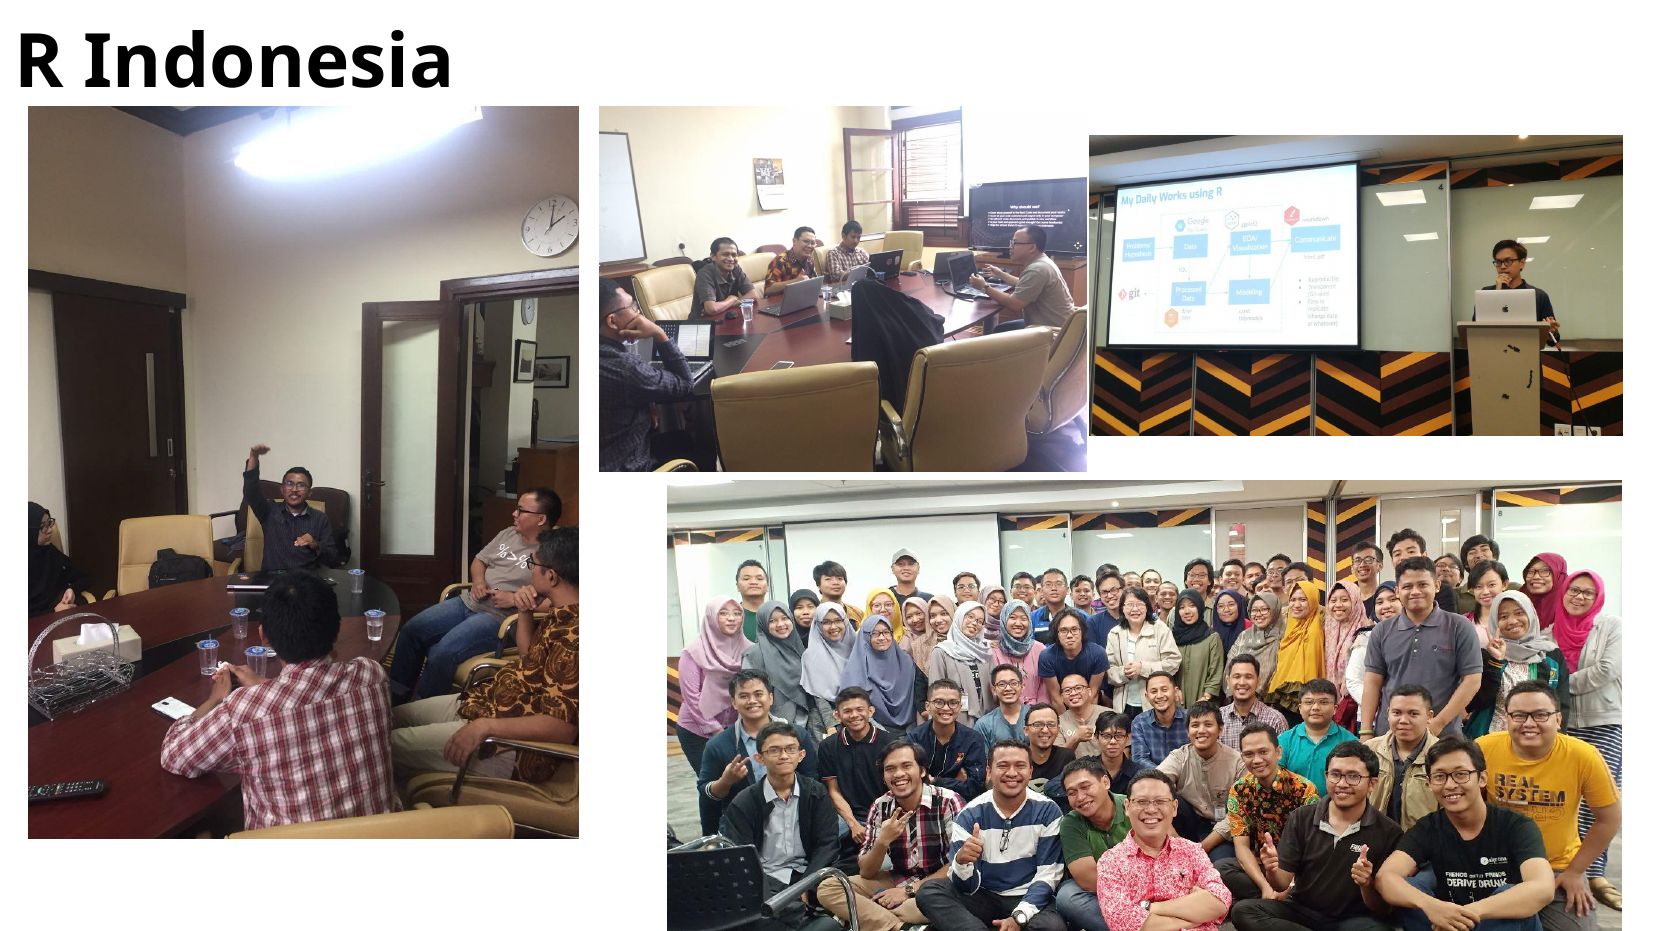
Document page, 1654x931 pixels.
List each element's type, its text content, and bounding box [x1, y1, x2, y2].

picture [28, 106, 579, 839]
text_box R Indonesia [0, 0, 1018, 103]
picture [1089, 135, 1623, 436]
picture [667, 480, 1622, 931]
picture [599, 106, 1087, 472]
